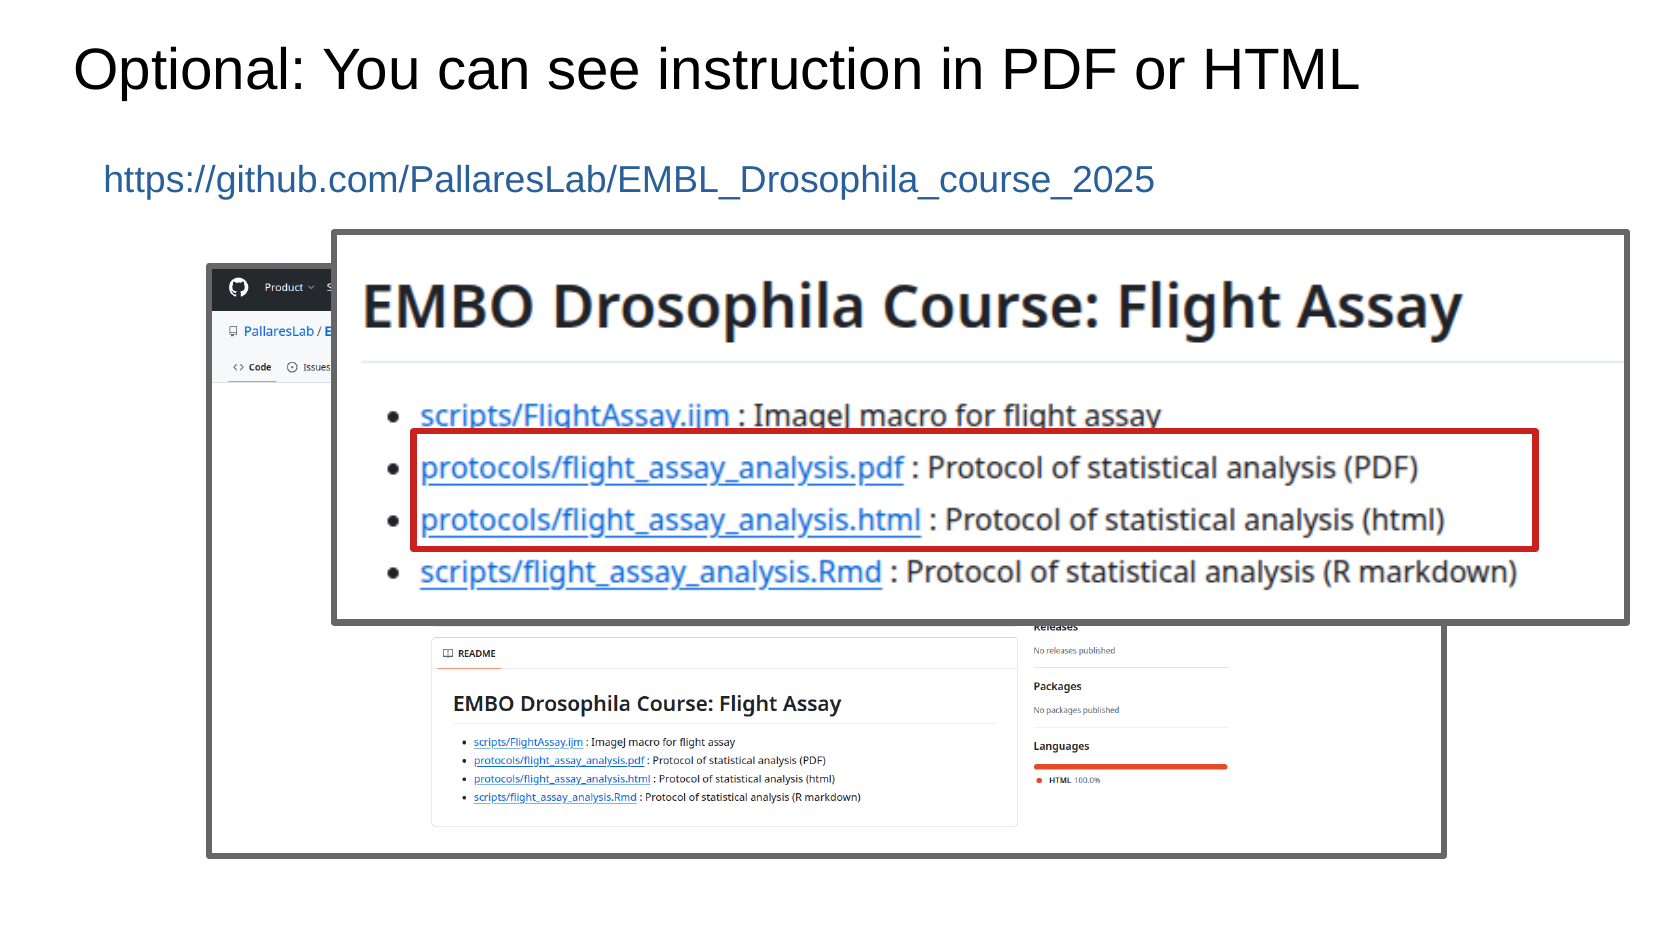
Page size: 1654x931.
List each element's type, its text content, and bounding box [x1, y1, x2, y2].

picture [336, 235, 1625, 620]
text_box https://github.com/PallaresLab/EMBL_Drosophila_course_2025 [88, 150, 1506, 221]
text_box Optional: You can see instruction in PDF or HTML [59, 29, 1418, 148]
picture [212, 268, 1442, 853]
